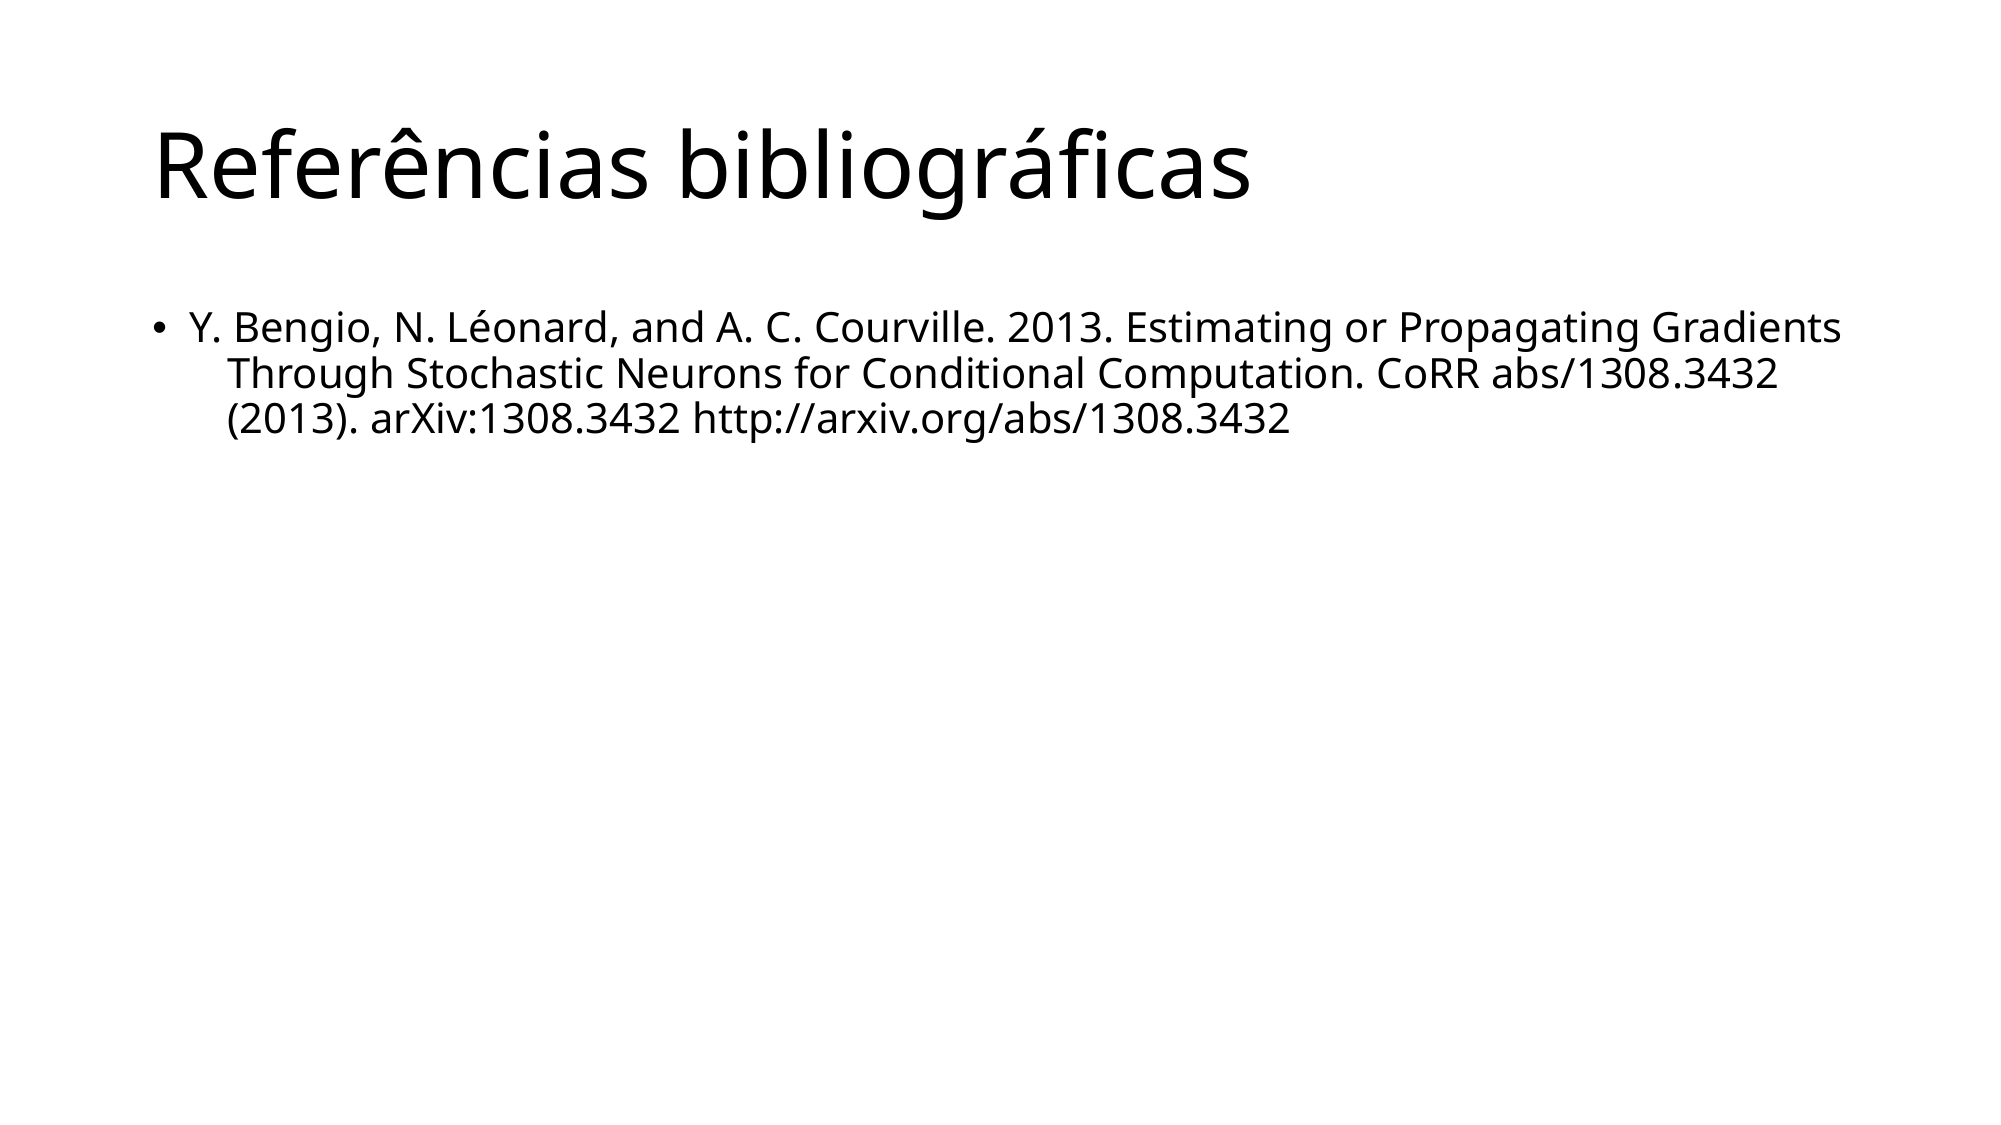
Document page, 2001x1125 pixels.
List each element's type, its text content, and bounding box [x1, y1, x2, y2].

list Y. Bengio, N. Léonard, and A. C. Courville. 2013. Estimating or Propagating Gradients Through Stochastic Neurons for Conditional Computation. CoRR abs/1308.3432 (2013). arXiv:1308.3432 http://arxiv.org/abs/1308.3432 [137, 299, 1863, 1014]
title Referências bibliográficas [137, 59, 1863, 278]
